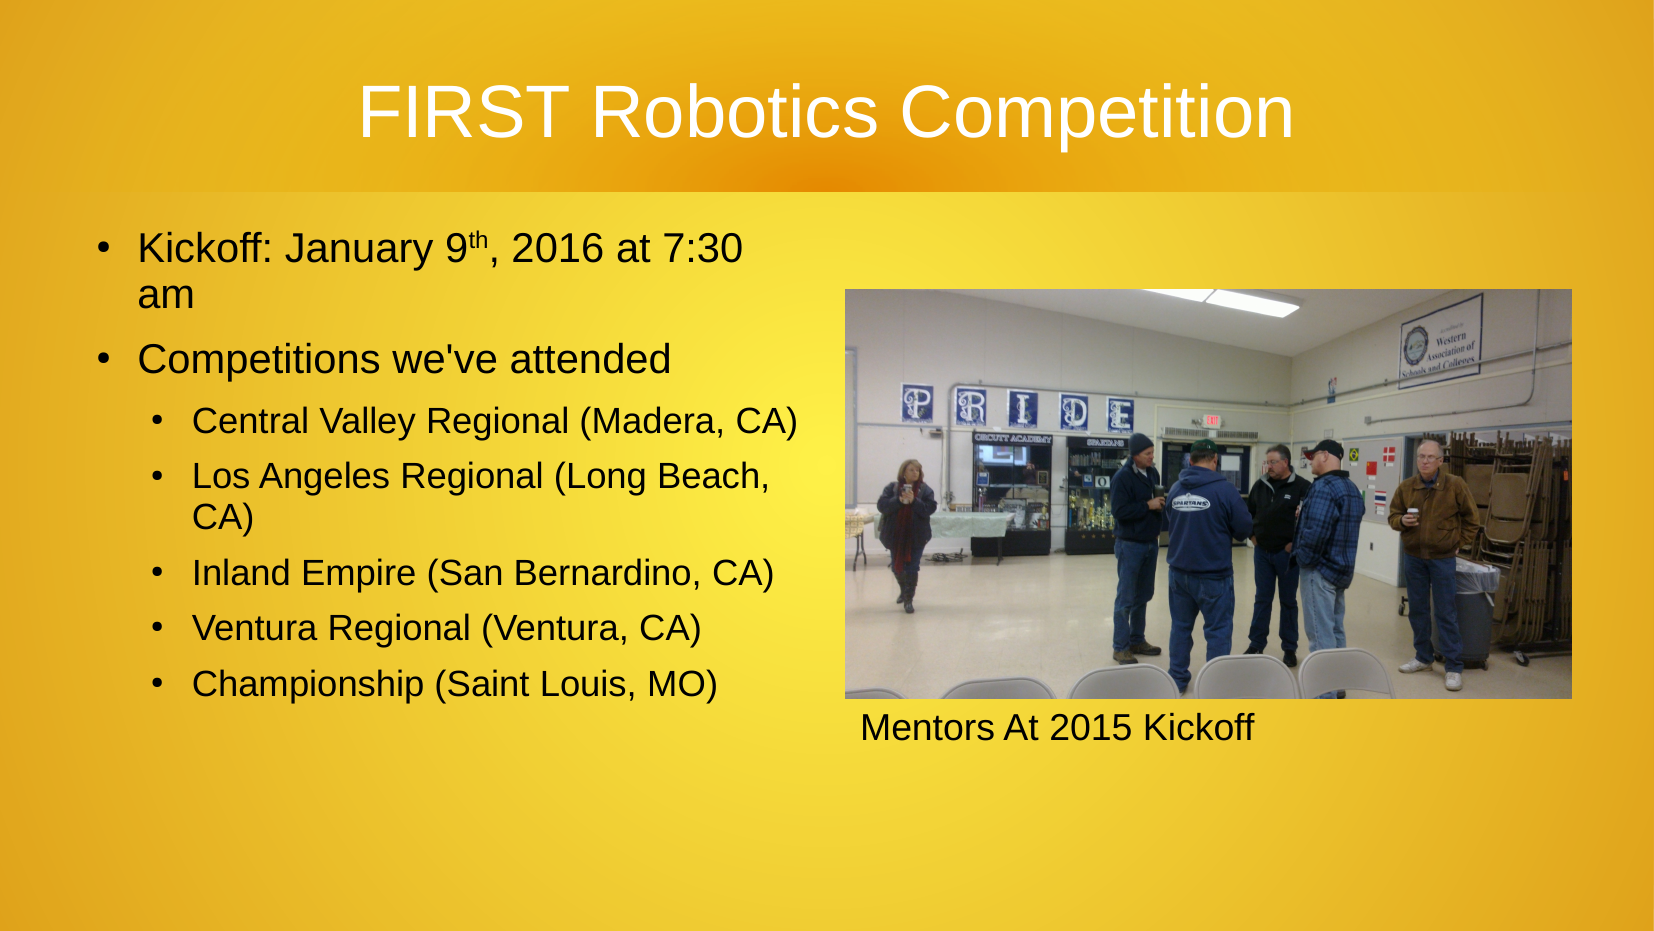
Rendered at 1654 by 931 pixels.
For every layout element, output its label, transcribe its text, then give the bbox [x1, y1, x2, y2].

list Kickoff: January 9th, 2016 at 7:30 am Competitions we've attended Central Valley Regional (Madera, CA) Los Angeles Regional (Long Beach, CA) Inland Empire (San Bernardino, CA) Ventura Regional (Ventura, CA) Championship (Saint Louis, MO) [82, 224, 809, 764]
picture [845, 289, 1572, 699]
title FIRST Robotics Competition [82, 35, 1571, 189]
text_box Mentors At 2015 Kickoff [845, 698, 1490, 756]
